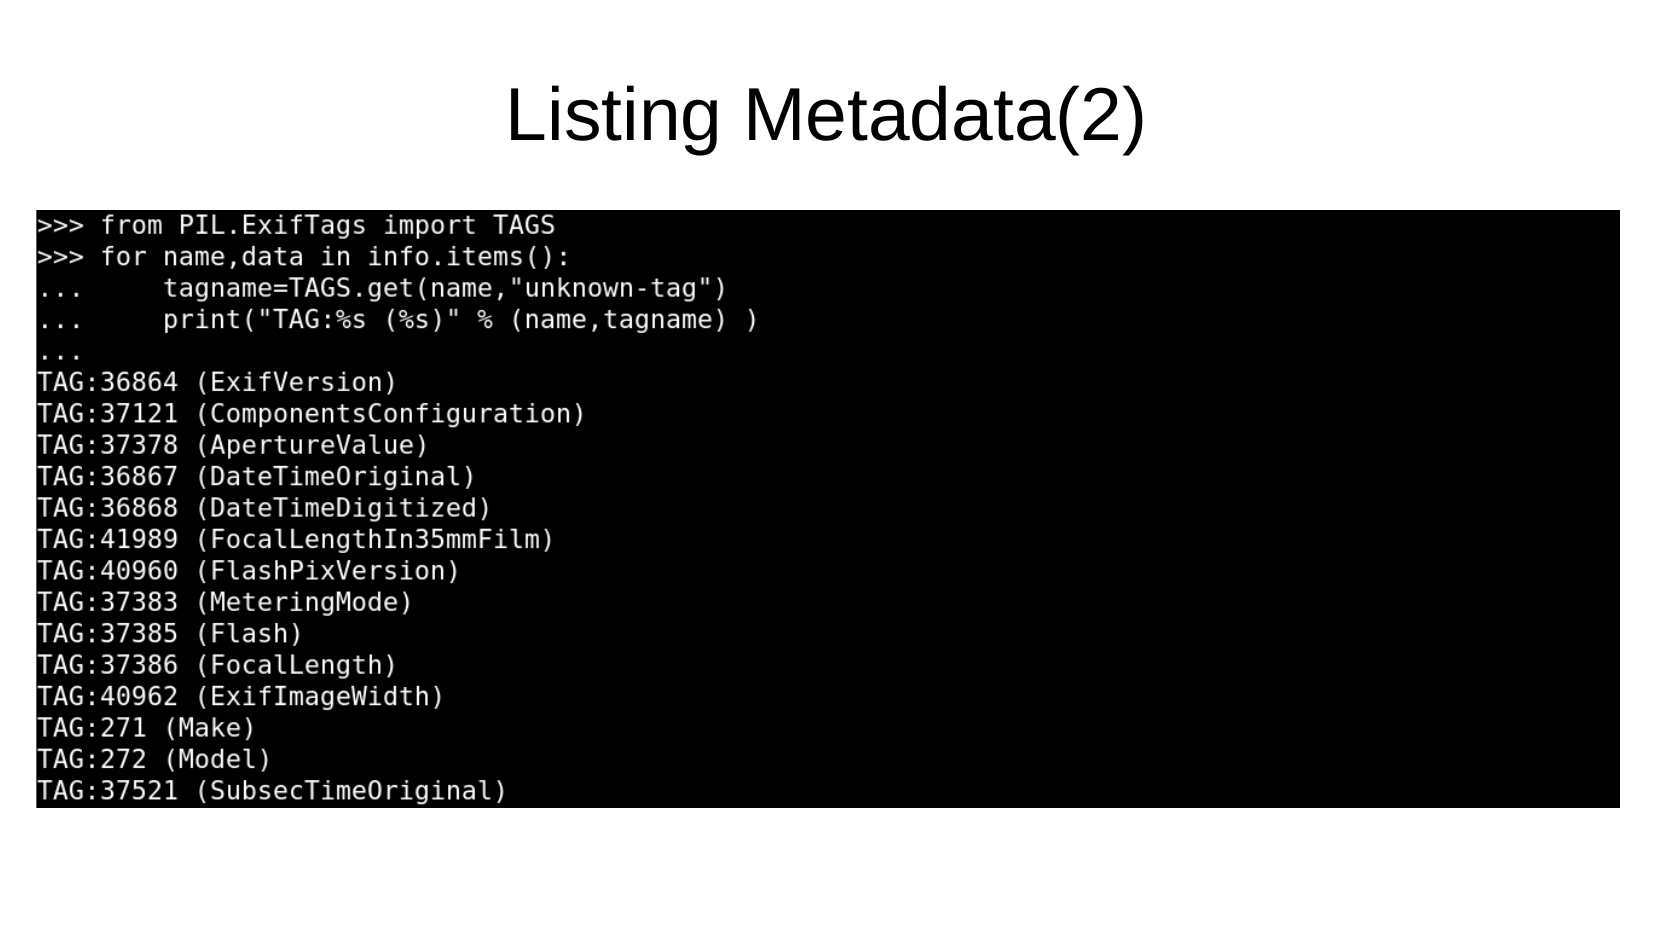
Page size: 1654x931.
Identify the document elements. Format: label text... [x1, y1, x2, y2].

picture [36, 210, 1621, 809]
title Listing Metadata(2) [82, 37, 1571, 193]
